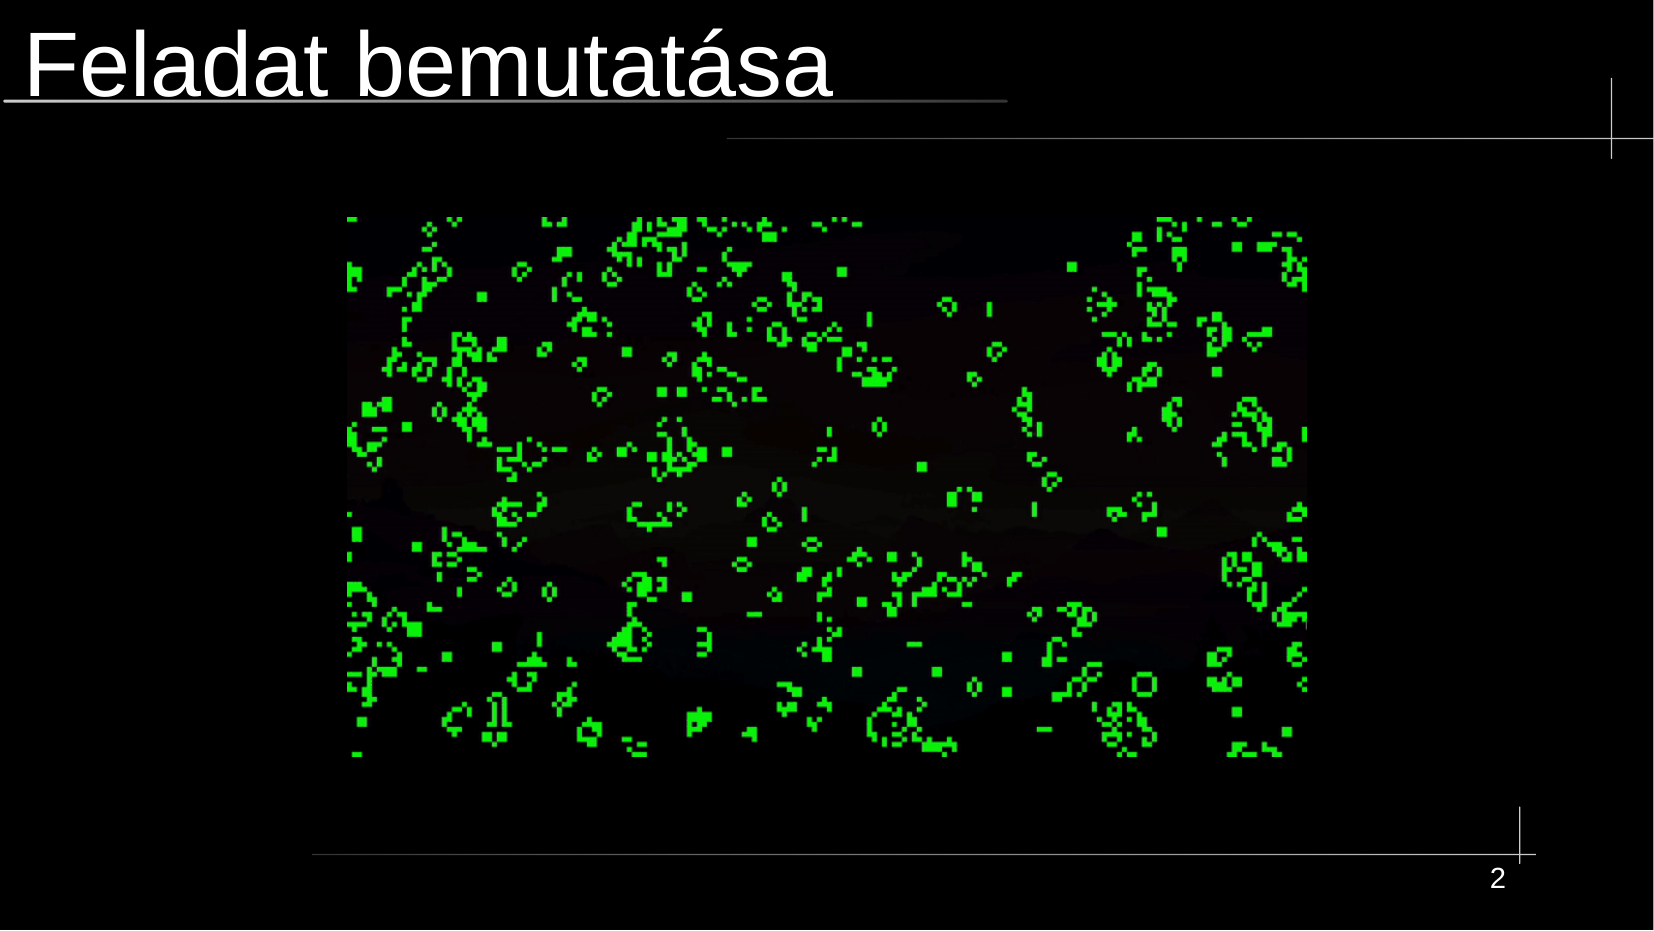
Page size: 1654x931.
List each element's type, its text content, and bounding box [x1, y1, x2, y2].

picture [347, 217, 1307, 758]
title Feladat bemutatása [23, 11, 1589, 119]
